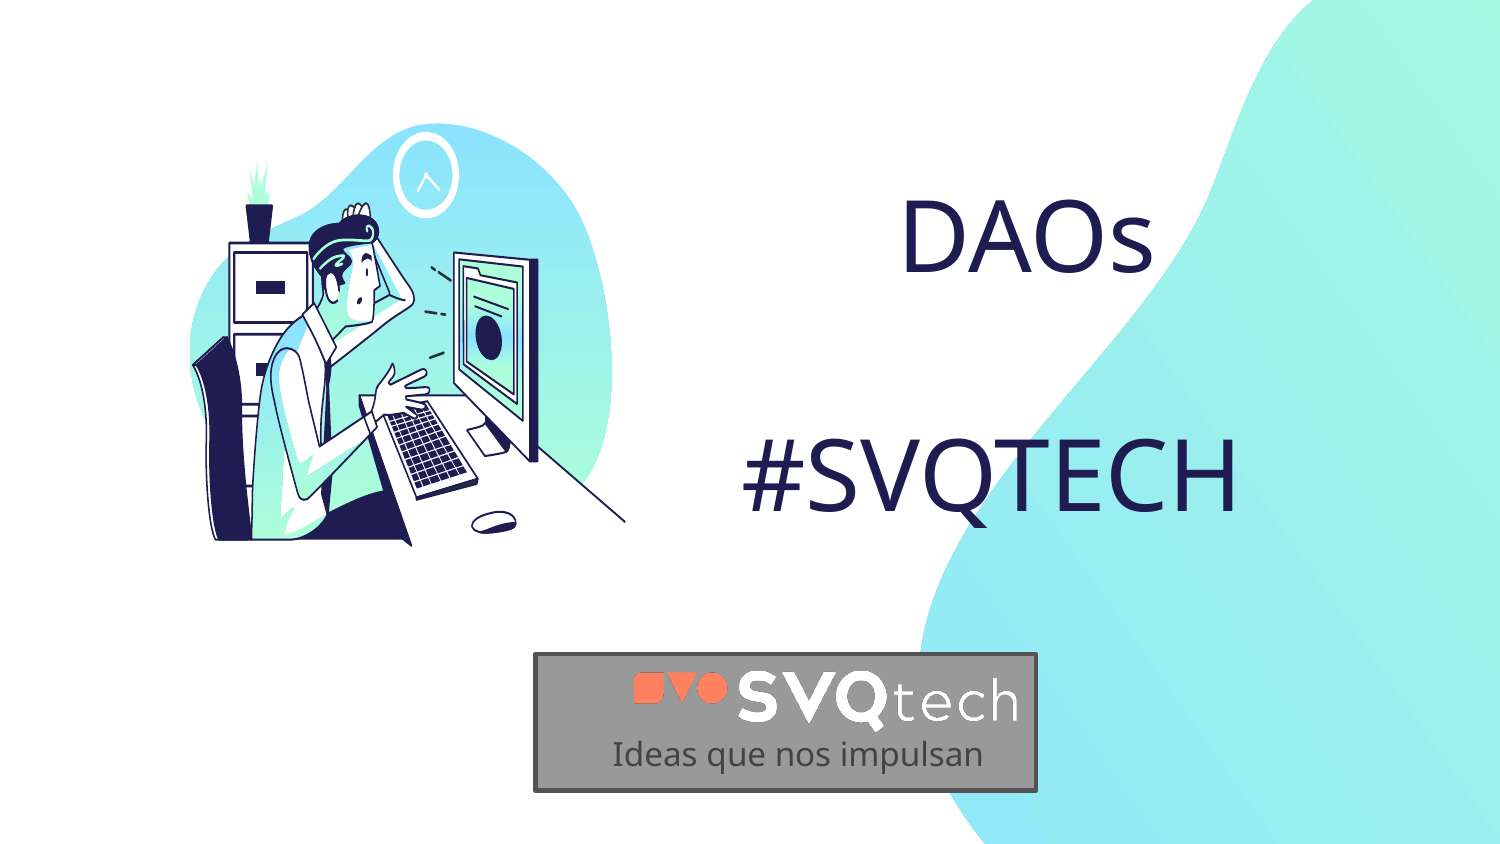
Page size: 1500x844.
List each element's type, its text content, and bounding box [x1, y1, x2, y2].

picture [633, 671, 1017, 732]
text_box [189, 123, 626, 547]
title DAOs #SVQTECH [726, 174, 1259, 547]
text_box Ideas que nos impulsan [571, 712, 1000, 791]
text_box [535, 0, 1500, 844]
